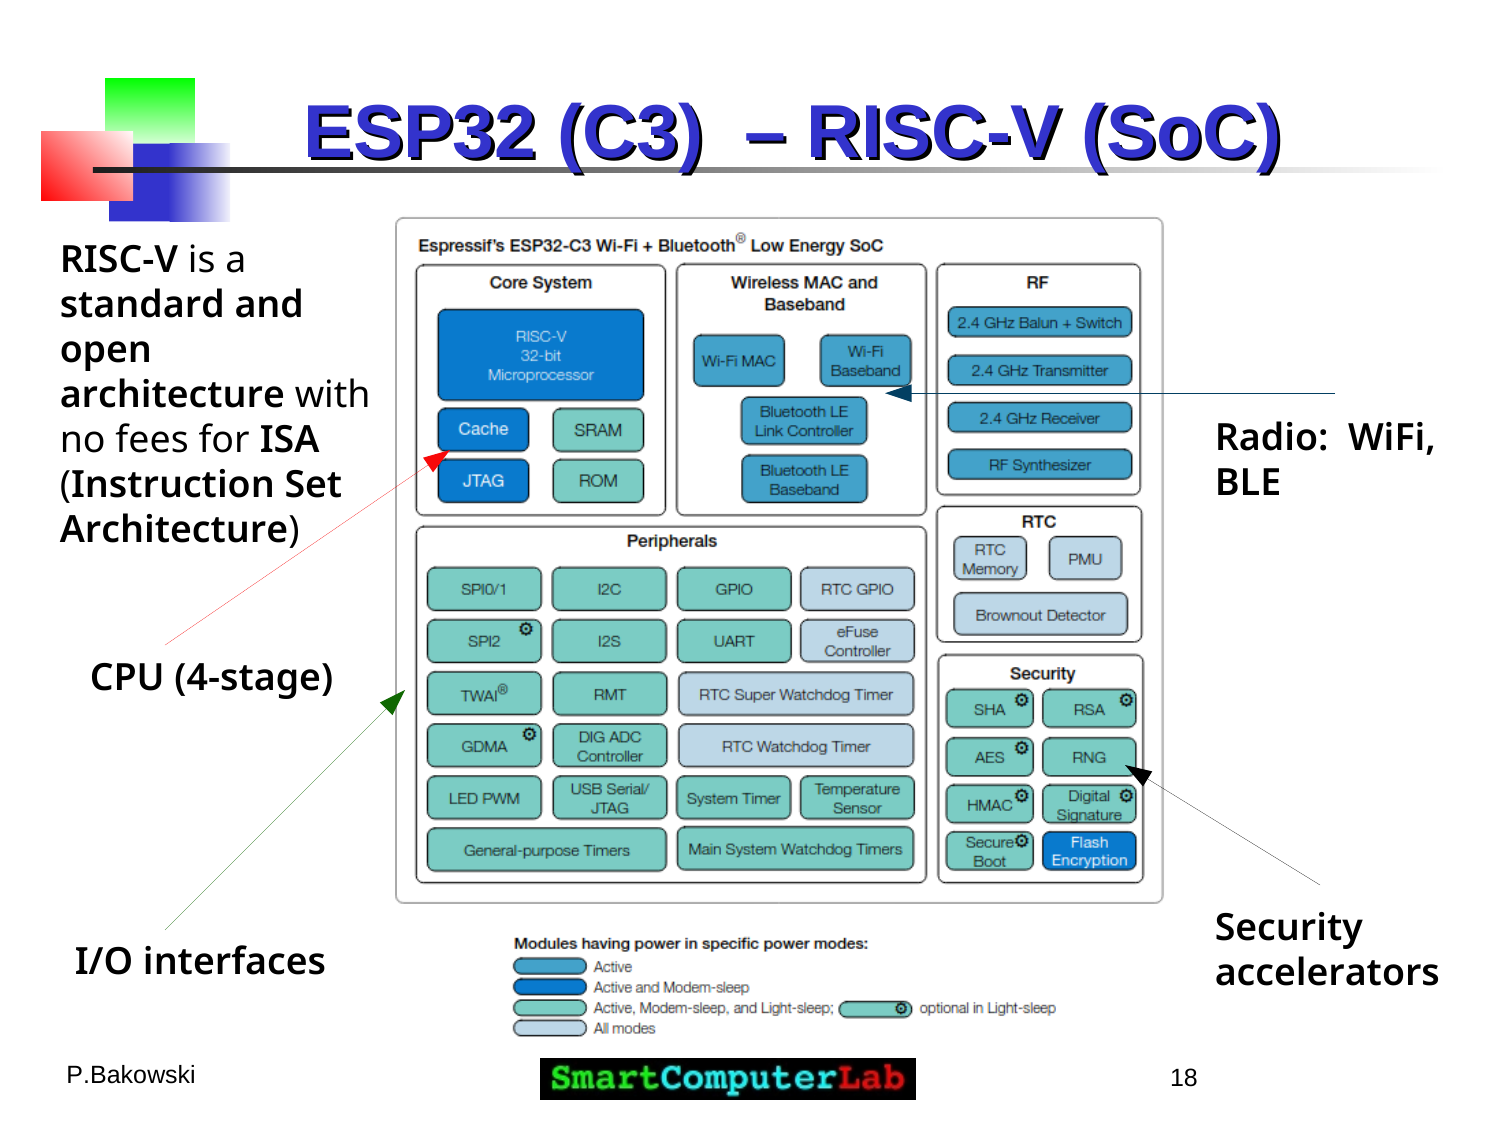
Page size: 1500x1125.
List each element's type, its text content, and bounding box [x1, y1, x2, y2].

text_box Radio: WiFi, BLE [1200, 405, 1486, 511]
text_box I/O interfaces [60, 930, 346, 1005]
picture [375, 208, 1216, 1042]
picture [540, 1058, 916, 1100]
title ESP32 (C3) – RISC-V (SoC) [159, 74, 1426, 180]
text_box CPU (4-stage) [75, 645, 361, 721]
text_box Security accelerators [1200, 895, 1486, 1001]
text_box RISC-V is a standard and open architecture with no fees for ISA (Instruction Set Architecture) [45, 227, 375, 603]
text_box RISC-V is a standard and open architecture with no fees for ISA (Instruction Set Architecture) [229, 503, 375, 603]
